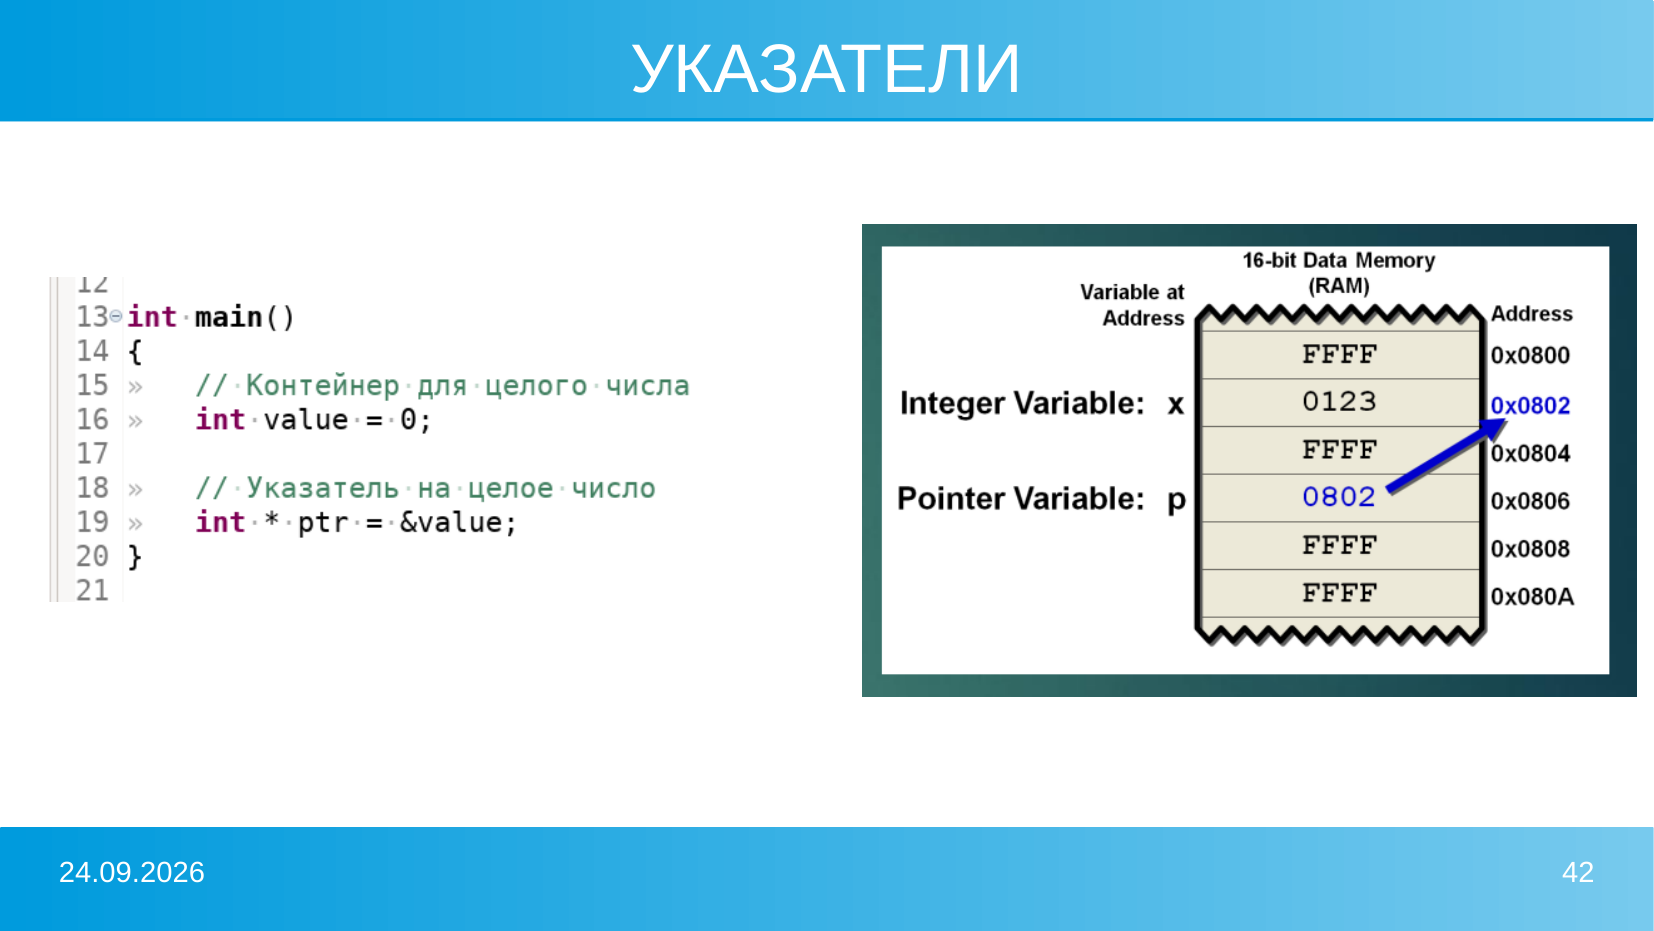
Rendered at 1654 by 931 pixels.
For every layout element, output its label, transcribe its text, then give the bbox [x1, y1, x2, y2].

title УКАЗАТЕЛИ [59, 29, 1595, 108]
picture [862, 224, 1637, 697]
picture [37, 277, 826, 602]
